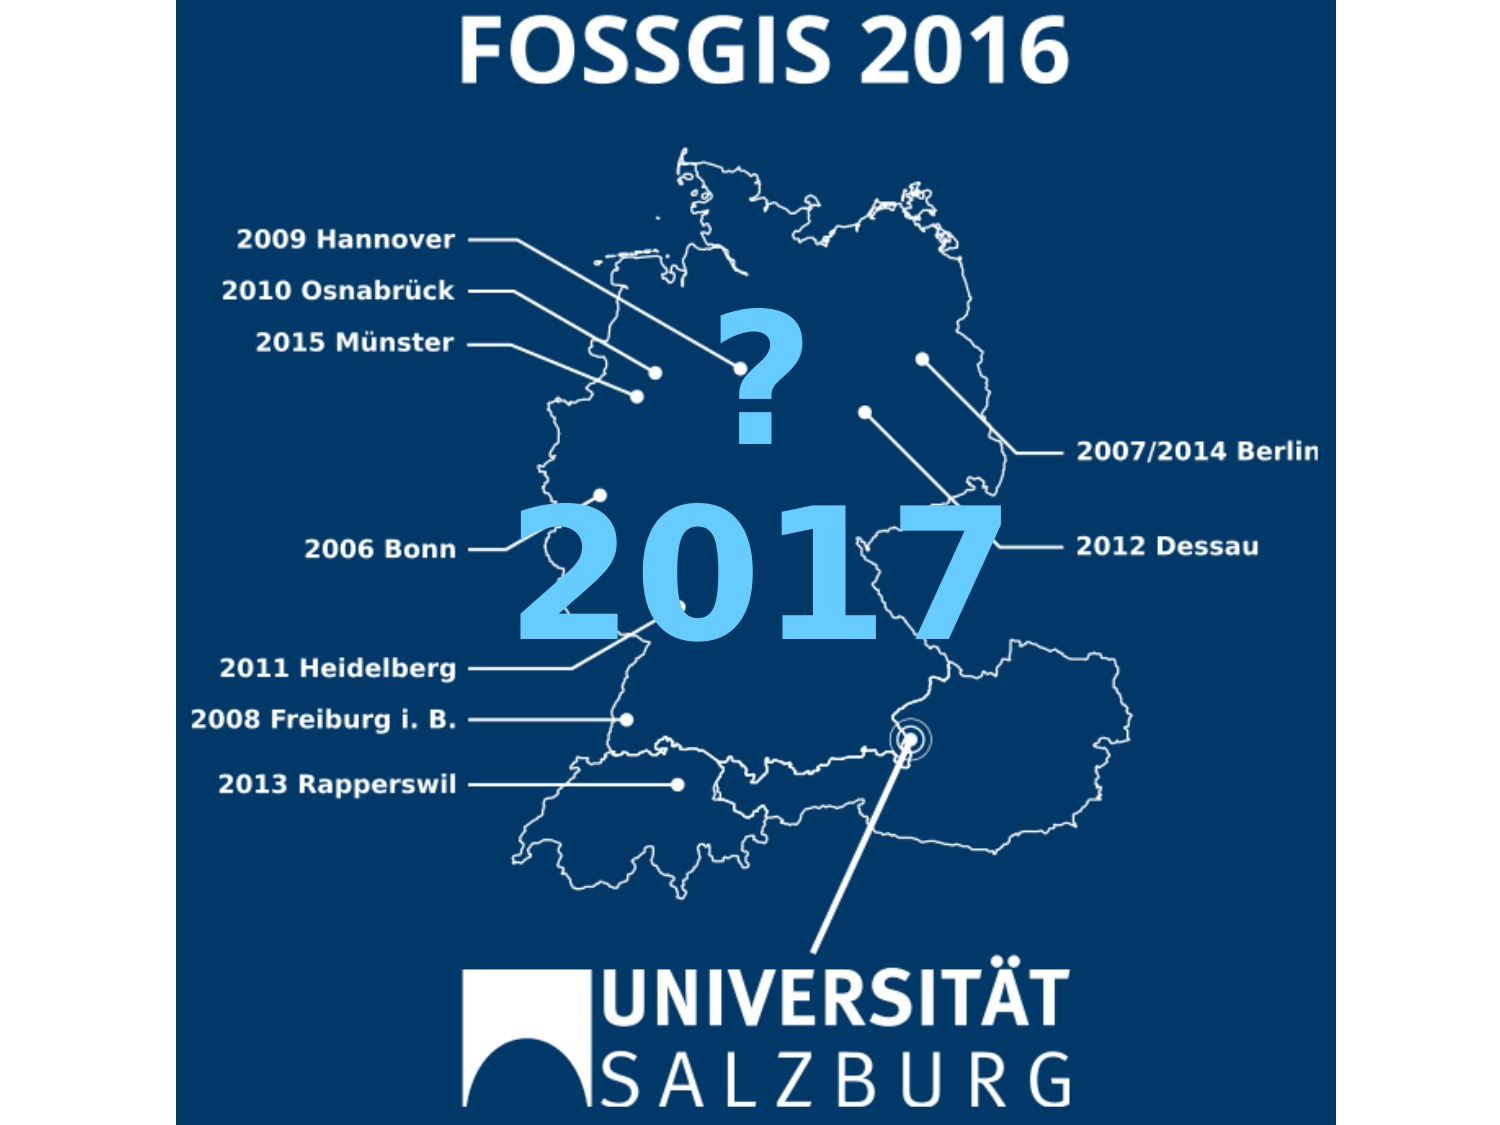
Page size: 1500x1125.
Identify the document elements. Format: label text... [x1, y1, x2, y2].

text_box ? [693, 253, 830, 489]
picture [176, 0, 1336, 1125]
text_box 2017 [491, 448, 1032, 684]
